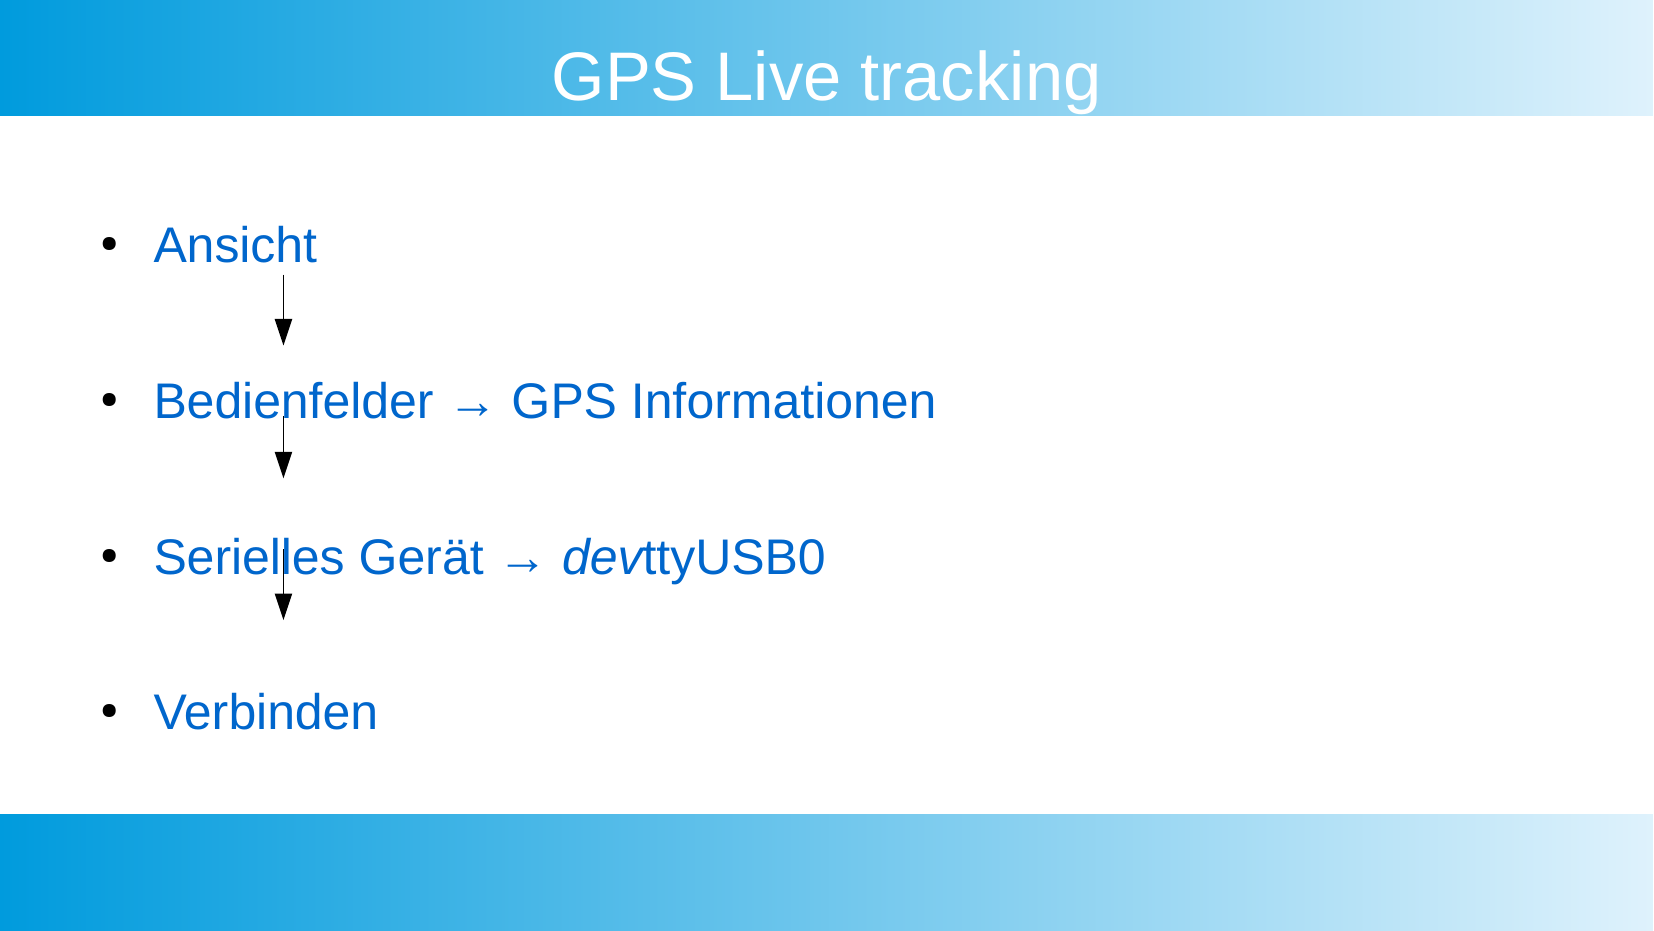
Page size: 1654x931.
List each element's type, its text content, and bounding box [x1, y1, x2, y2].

title GPS Live tracking [82, 37, 1571, 116]
list Ansicht Bedienfelder → GPS Informationen Serielles Gerät → devttyUSB0 Verbinden [82, 217, 1571, 758]
